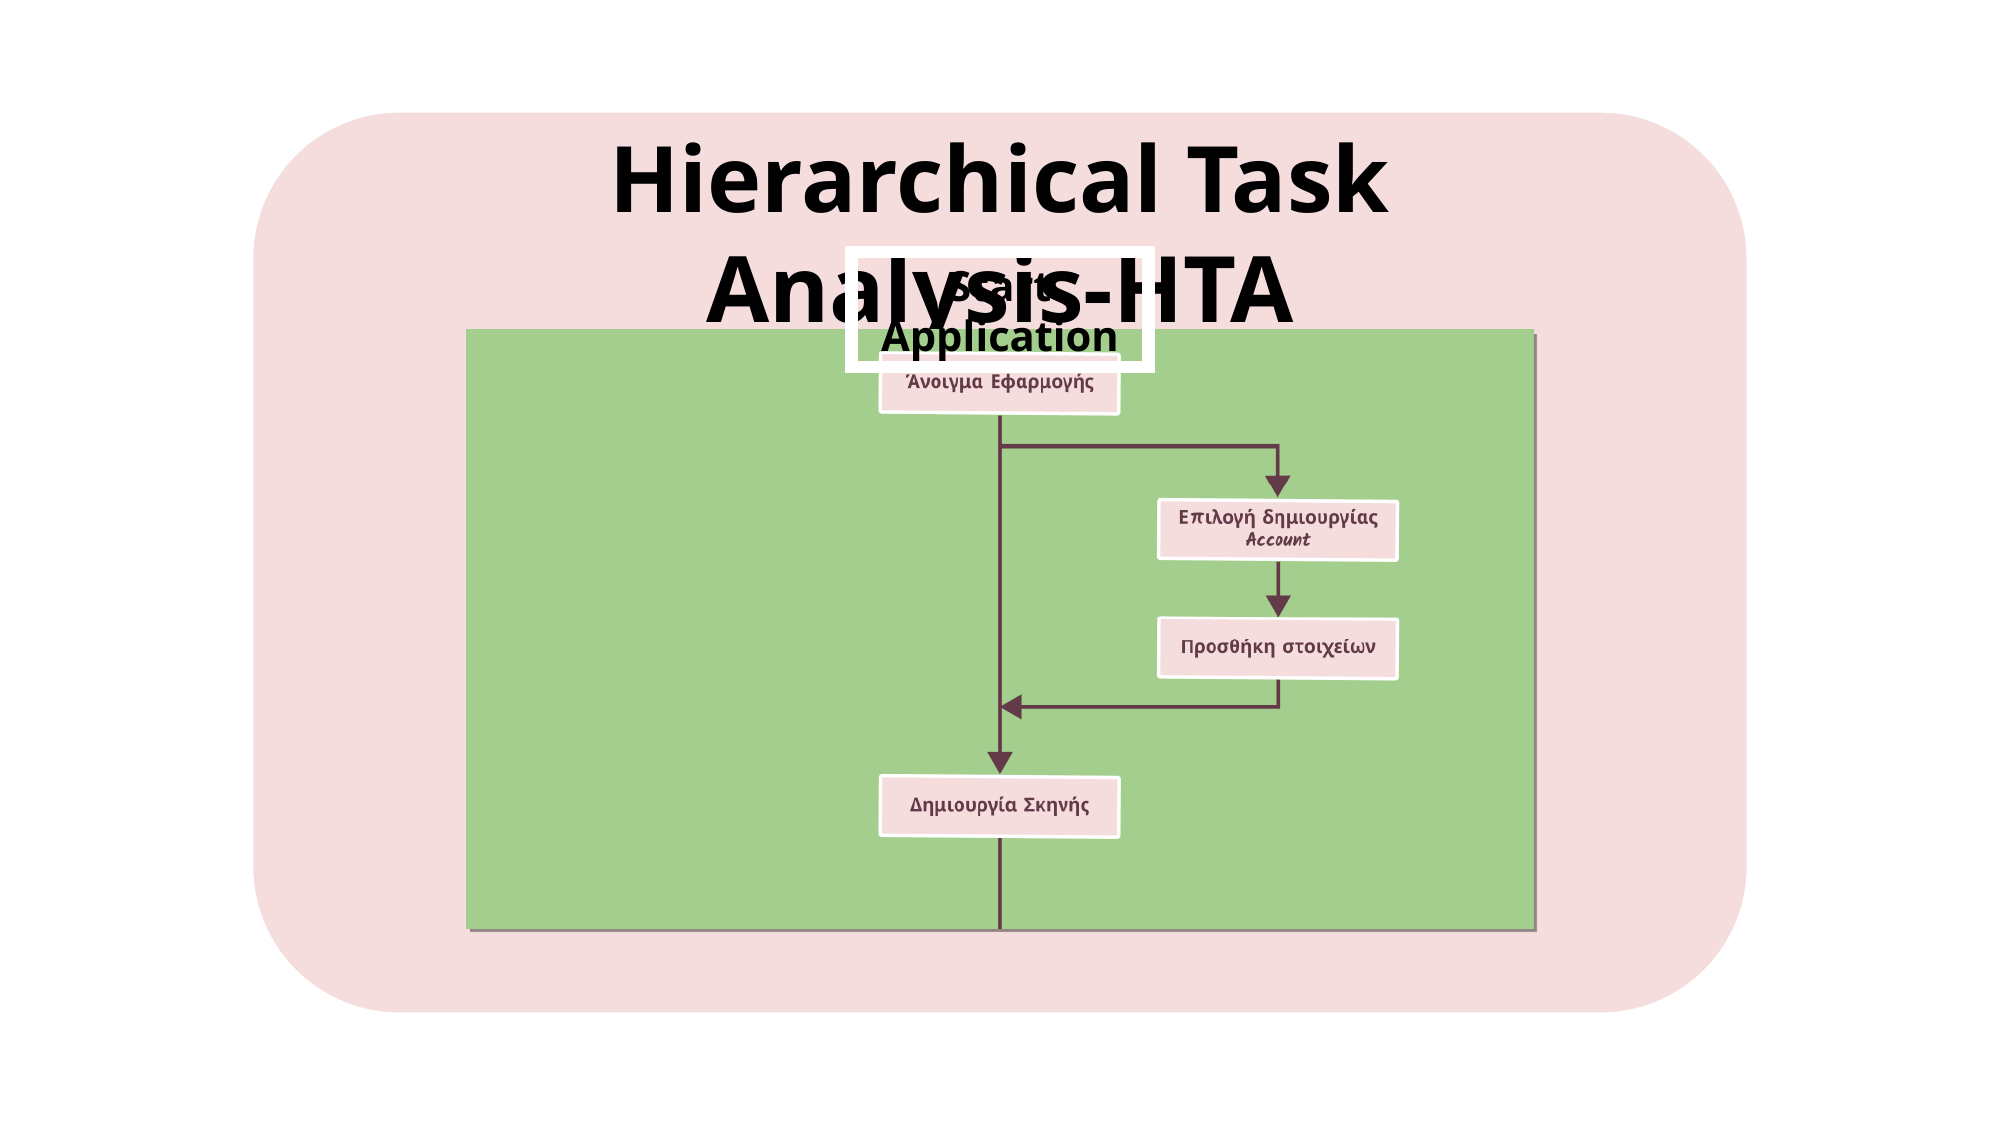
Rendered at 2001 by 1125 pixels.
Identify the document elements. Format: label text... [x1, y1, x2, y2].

picture [858, 329, 912, 361]
picture [918, 333, 927, 346]
picture [1073, 333, 1083, 346]
picture [918, 329, 939, 361]
picture [892, 329, 899, 339]
text_box [247, 106, 1753, 1019]
picture [1017, 340, 1025, 347]
picture [466, 329, 1534, 929]
text_box Start Application [851, 252, 1149, 318]
text_box Hierarchical Task Analysis-HTA [455, 113, 1545, 240]
picture [945, 333, 954, 346]
picture [945, 329, 1142, 361]
